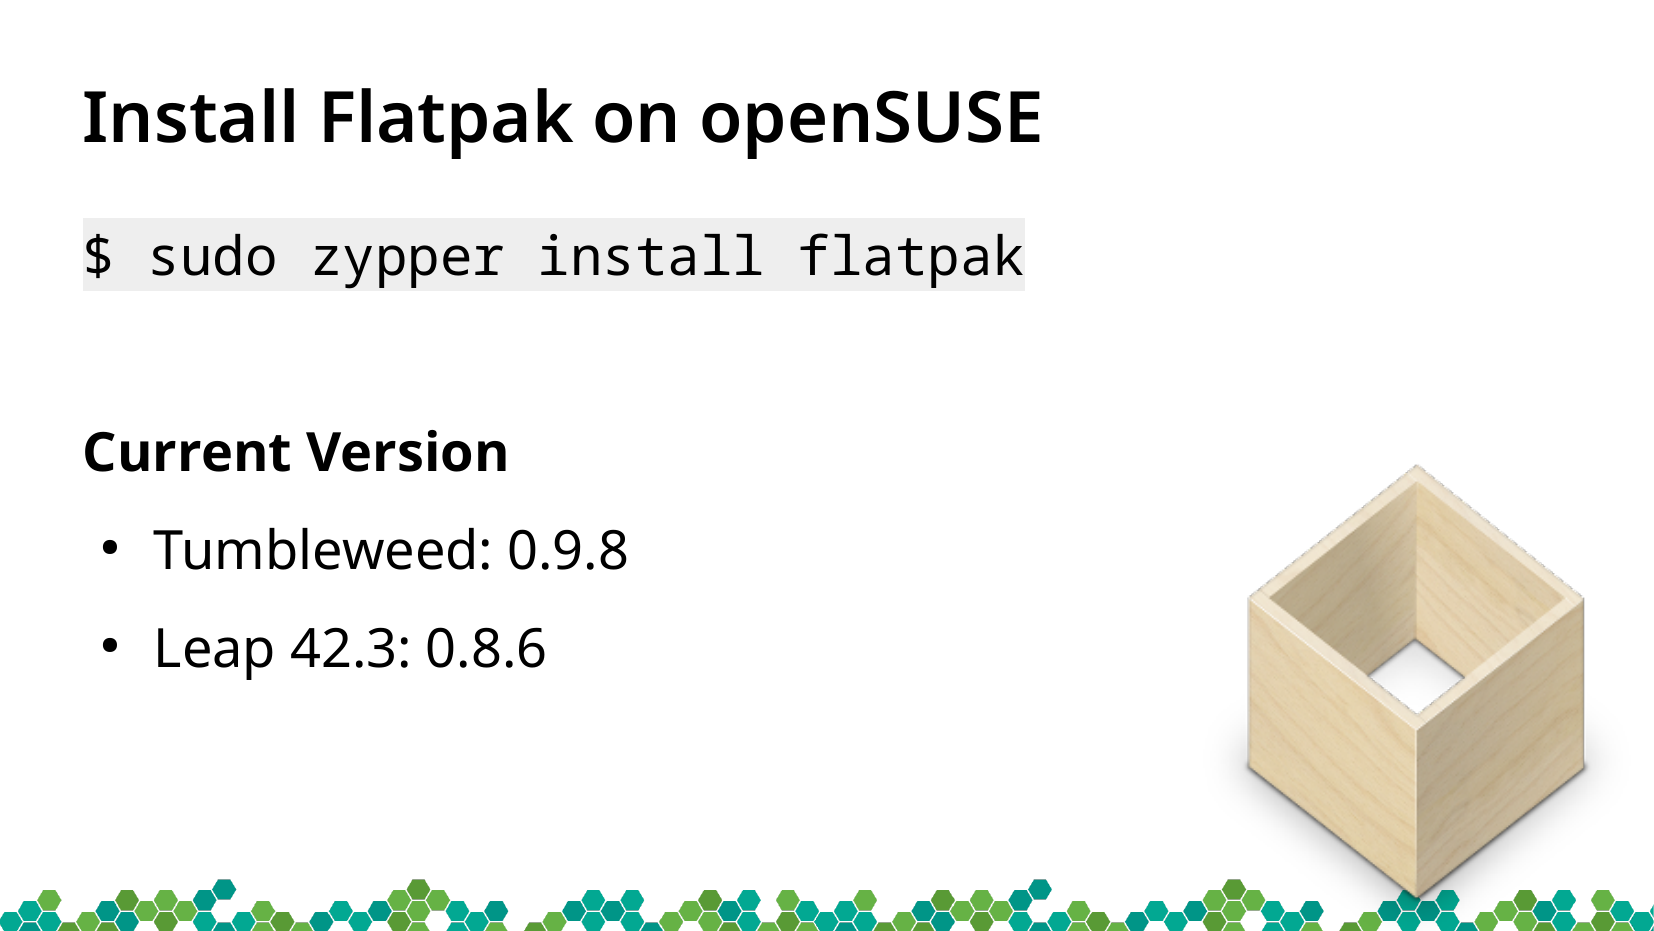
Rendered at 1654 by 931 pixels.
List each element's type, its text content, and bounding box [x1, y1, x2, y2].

title Install Flatpak on openSUSE [82, 37, 1571, 193]
picture [0, 460, 1654, 931]
list $ sudo zypper install flatpak Current Version Tumbleweed: 0.9.8 Leap 42.3: 0.8.6 [82, 217, 1571, 855]
